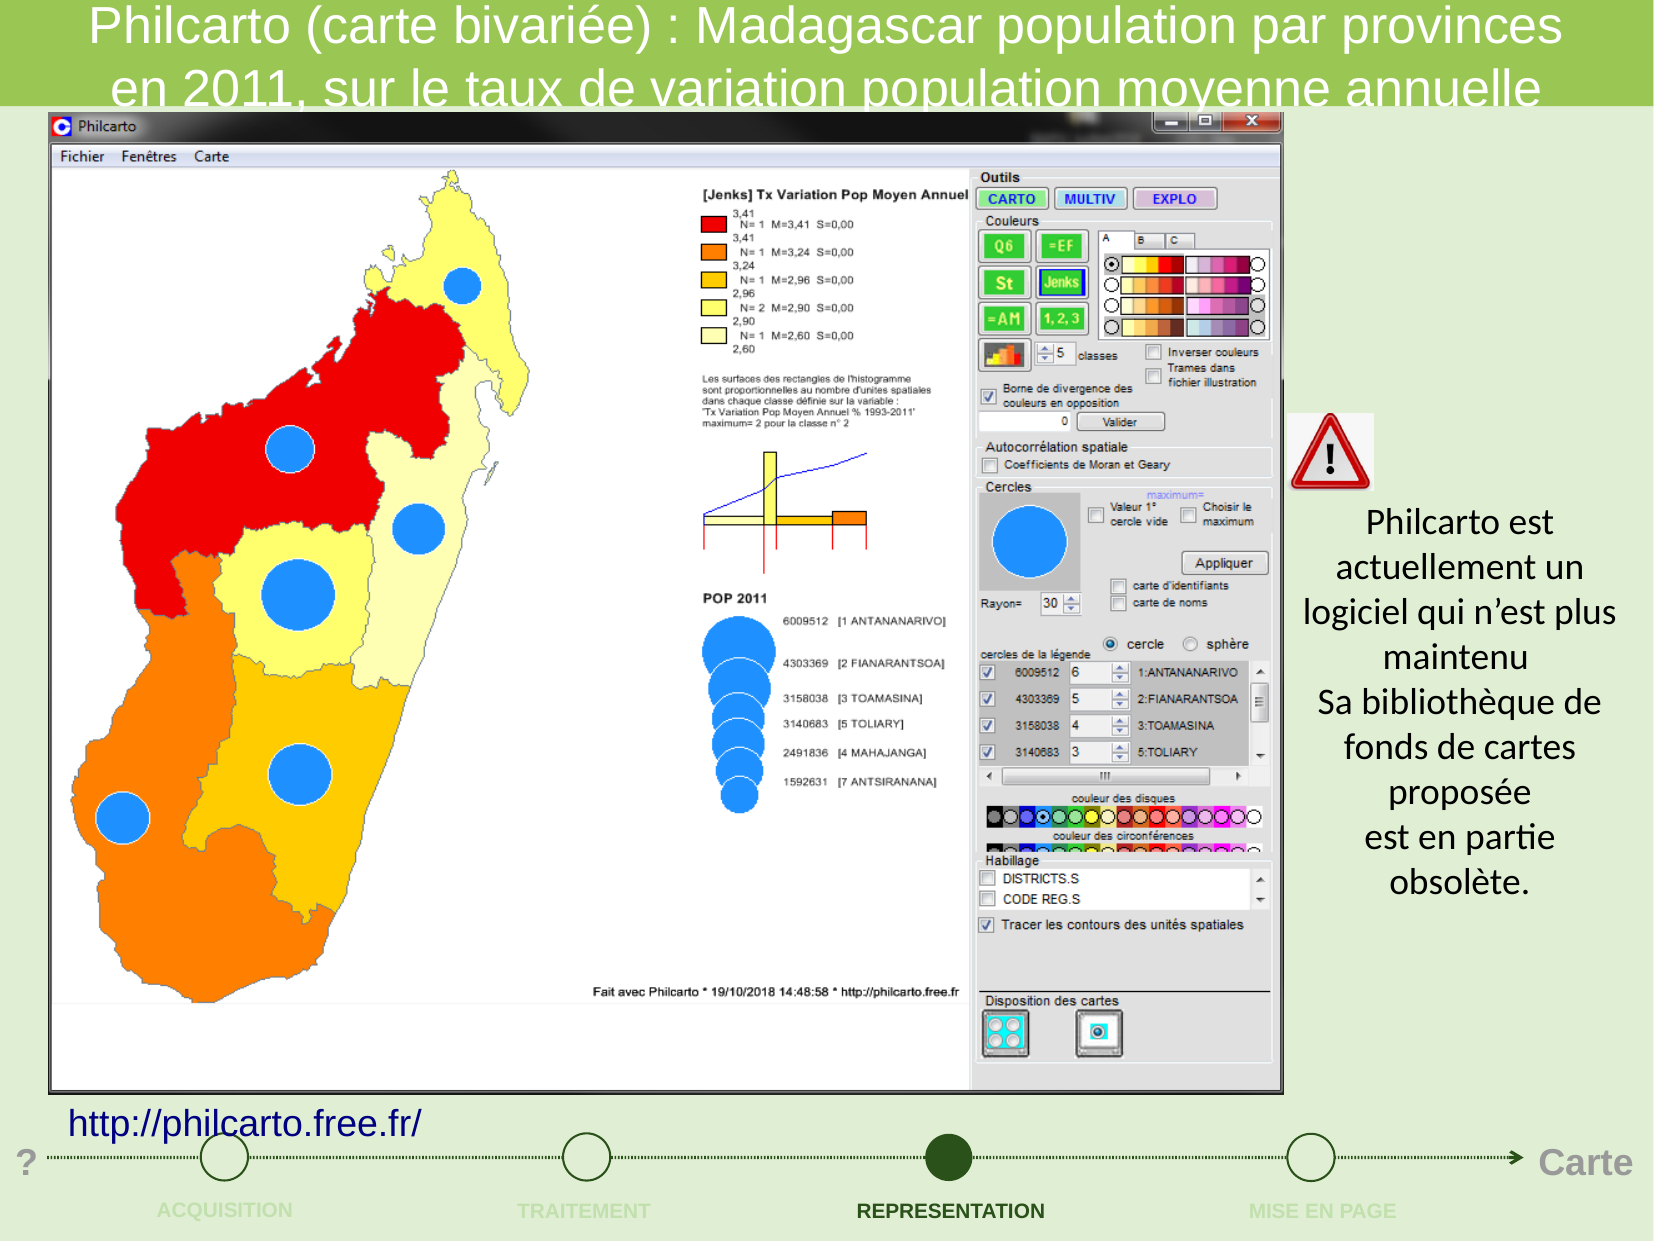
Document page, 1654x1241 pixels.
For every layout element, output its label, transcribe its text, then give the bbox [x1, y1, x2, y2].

text_box Carte [1523, 1130, 1649, 1190]
text_box Philcarto est actuellement un logiciel qui n’est plus maintenu Sa bibliothèque de fonds de cartes proposée est en partie obsolète. [1287, 489, 1633, 910]
text_box [1287, 1133, 1335, 1182]
text_box TRAITEMENT [502, 1189, 666, 1230]
text_box [563, 1133, 611, 1181]
picture [48, 112, 1284, 1095]
text_box ? [0, 1130, 53, 1190]
text_box [925, 1133, 973, 1182]
title Philcarto (carte bivariée) : Madagascar population par provinces en 2011, sur le taux de variation population moyenne annuelle [82, 0, 1571, 158]
text_box REPRESENTATION [841, 1190, 1060, 1231]
text_box MISE EN PAGE [1234, 1190, 1412, 1231]
text_box http://philcarto.free.fr/ [53, 1094, 438, 1194]
picture [1287, 413, 1374, 489]
text_box ACQUISITION [141, 1194, 308, 1230]
